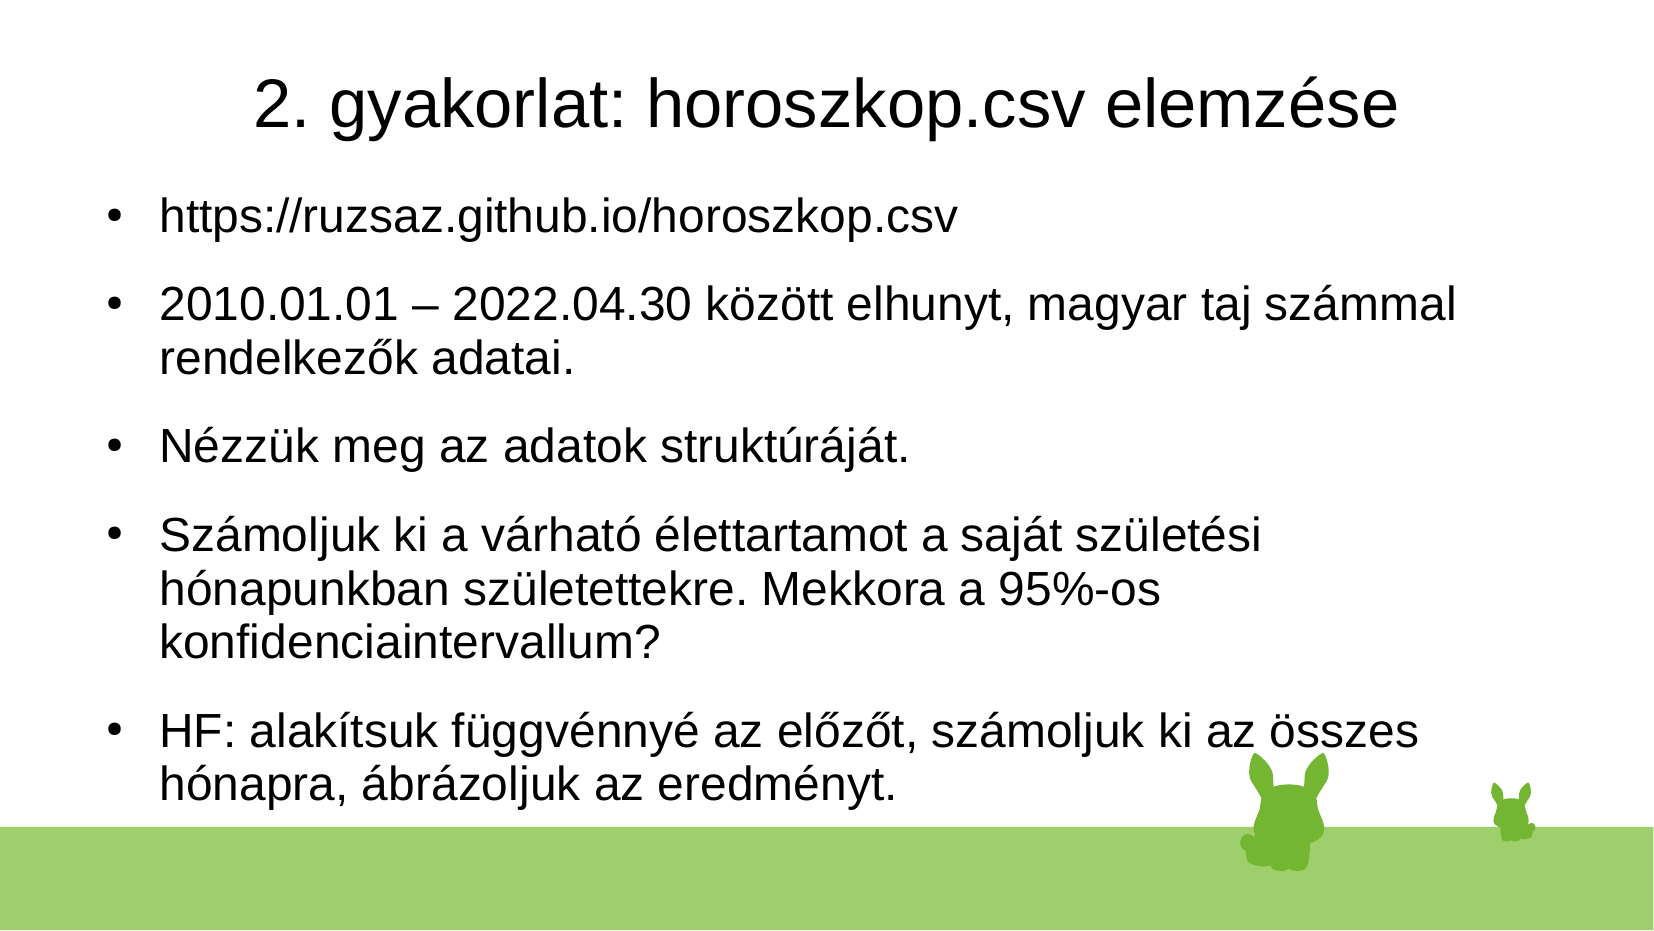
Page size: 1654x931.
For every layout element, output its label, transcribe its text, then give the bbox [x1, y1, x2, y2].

list https://ruzsaz.github.io/horoszkop.csv 2010.01.01 – 2022.04.30 között elhunyt, magyar taj számmal rendelkezők adatai. Nézzük meg az adatok struktúráját. Számoljuk ki a várható élettartamot a saját születési hónapunkban születettekre. Mekkora a 95%-os konfidenciaintervallum? HF: alakítsuk függvénnyé az előzőt, számoljuk ki az összes hónapra, ábrázoljuk az eredményt. [88, 188, 1565, 887]
title 2. gyakorlat: horoszkop.csv elemzése [88, 29, 1565, 178]
